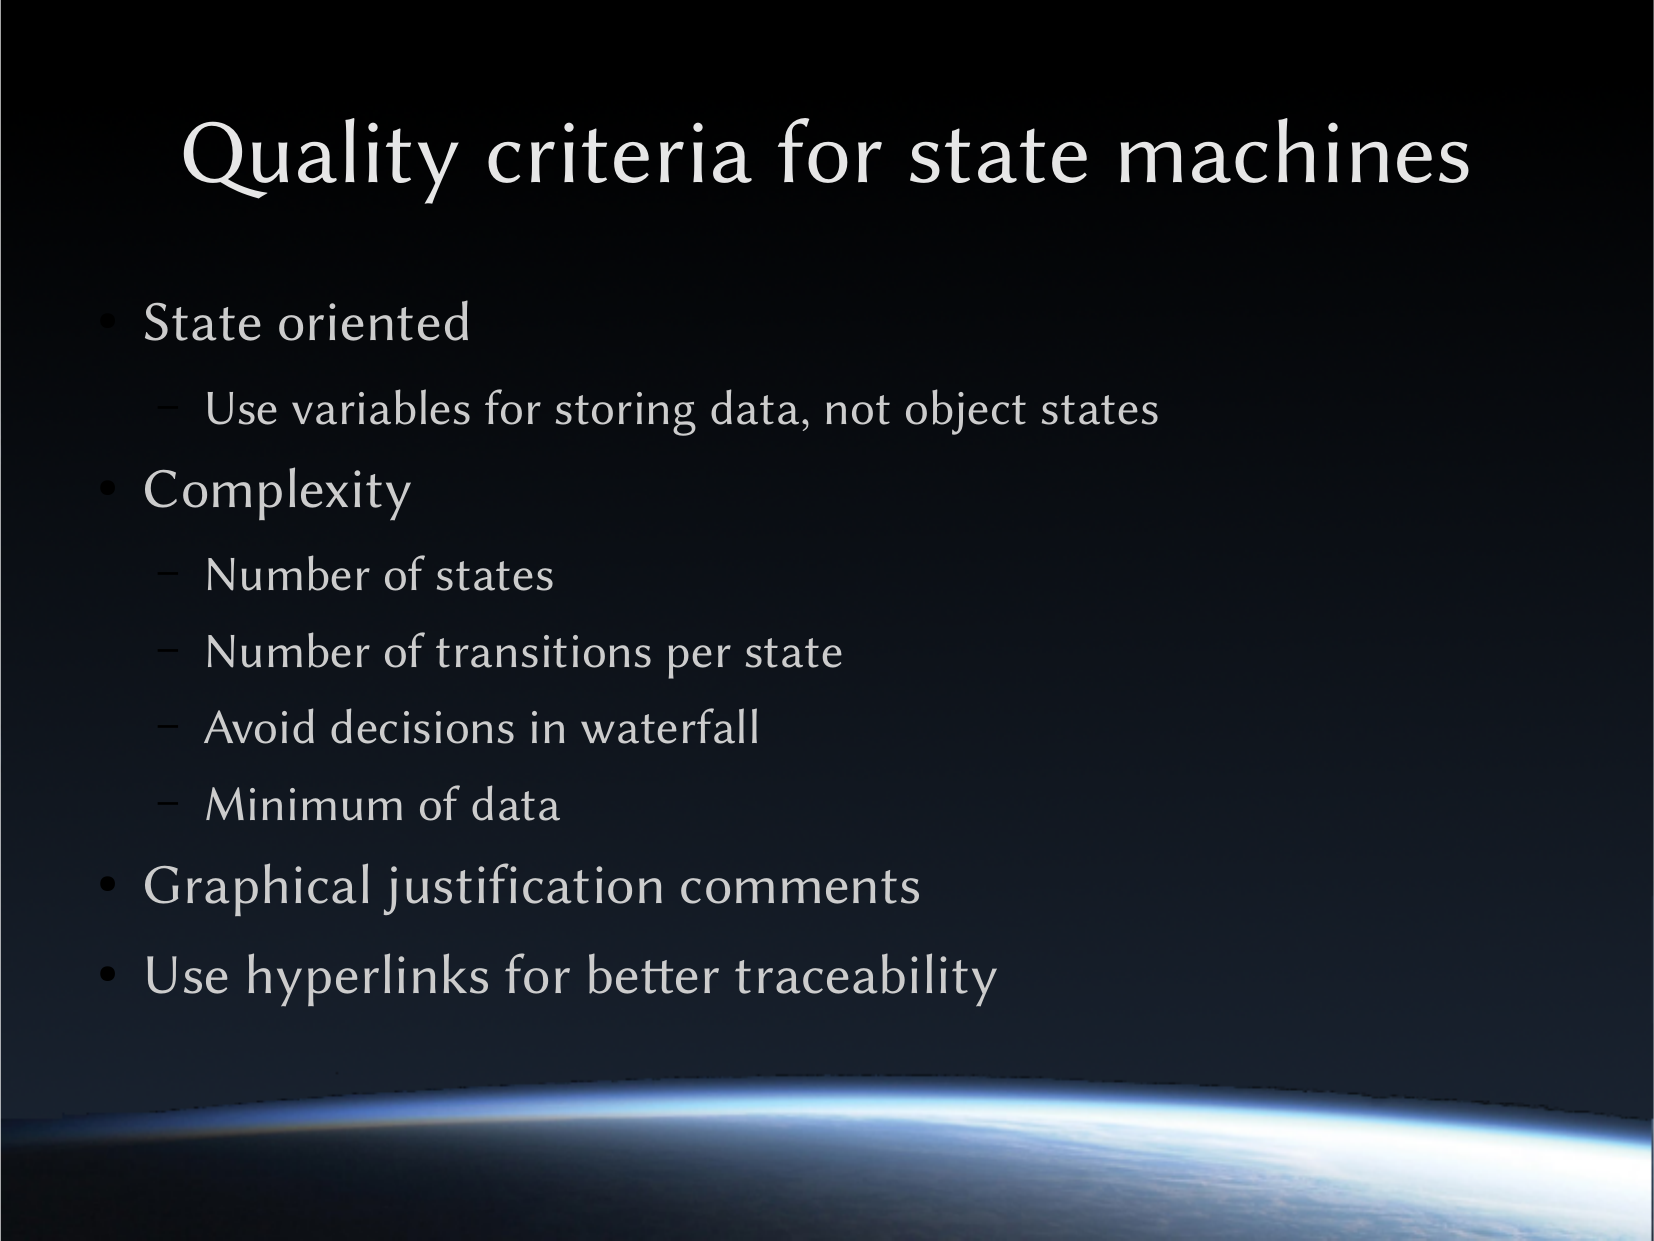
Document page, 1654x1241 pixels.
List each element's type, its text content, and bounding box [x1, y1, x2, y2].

picture [0, 0, 1654, 1241]
title Quality criteria for state machines [82, 49, 1571, 257]
list State oriented Use variables for storing data, not object states Complexity Number of states Number of transitions per state Avoid decisions in waterfall Minimum of data Graphical justification comments Use hyperlinks for better traceability [82, 290, 1538, 1010]
